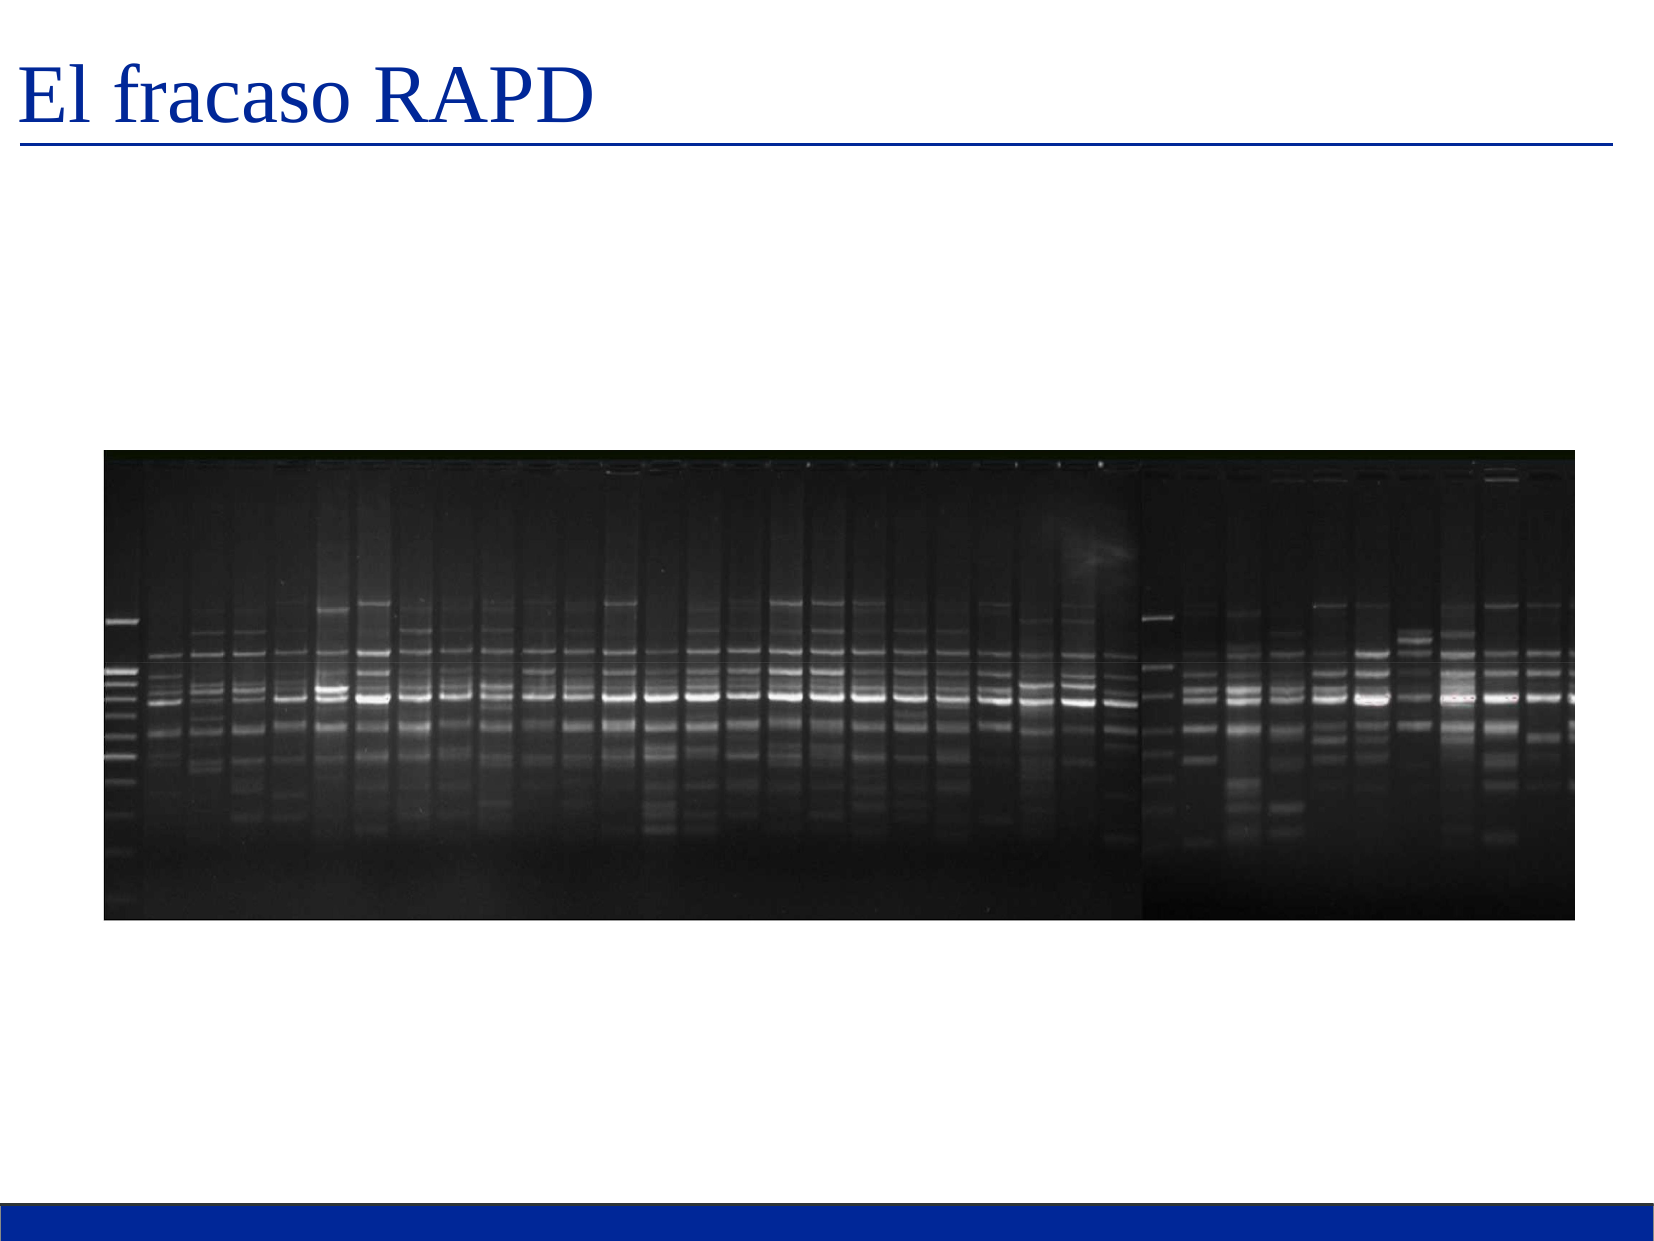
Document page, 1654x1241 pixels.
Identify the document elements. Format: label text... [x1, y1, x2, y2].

picture [102, 450, 1576, 938]
title El fracaso RAPD [17, 0, 1589, 198]
